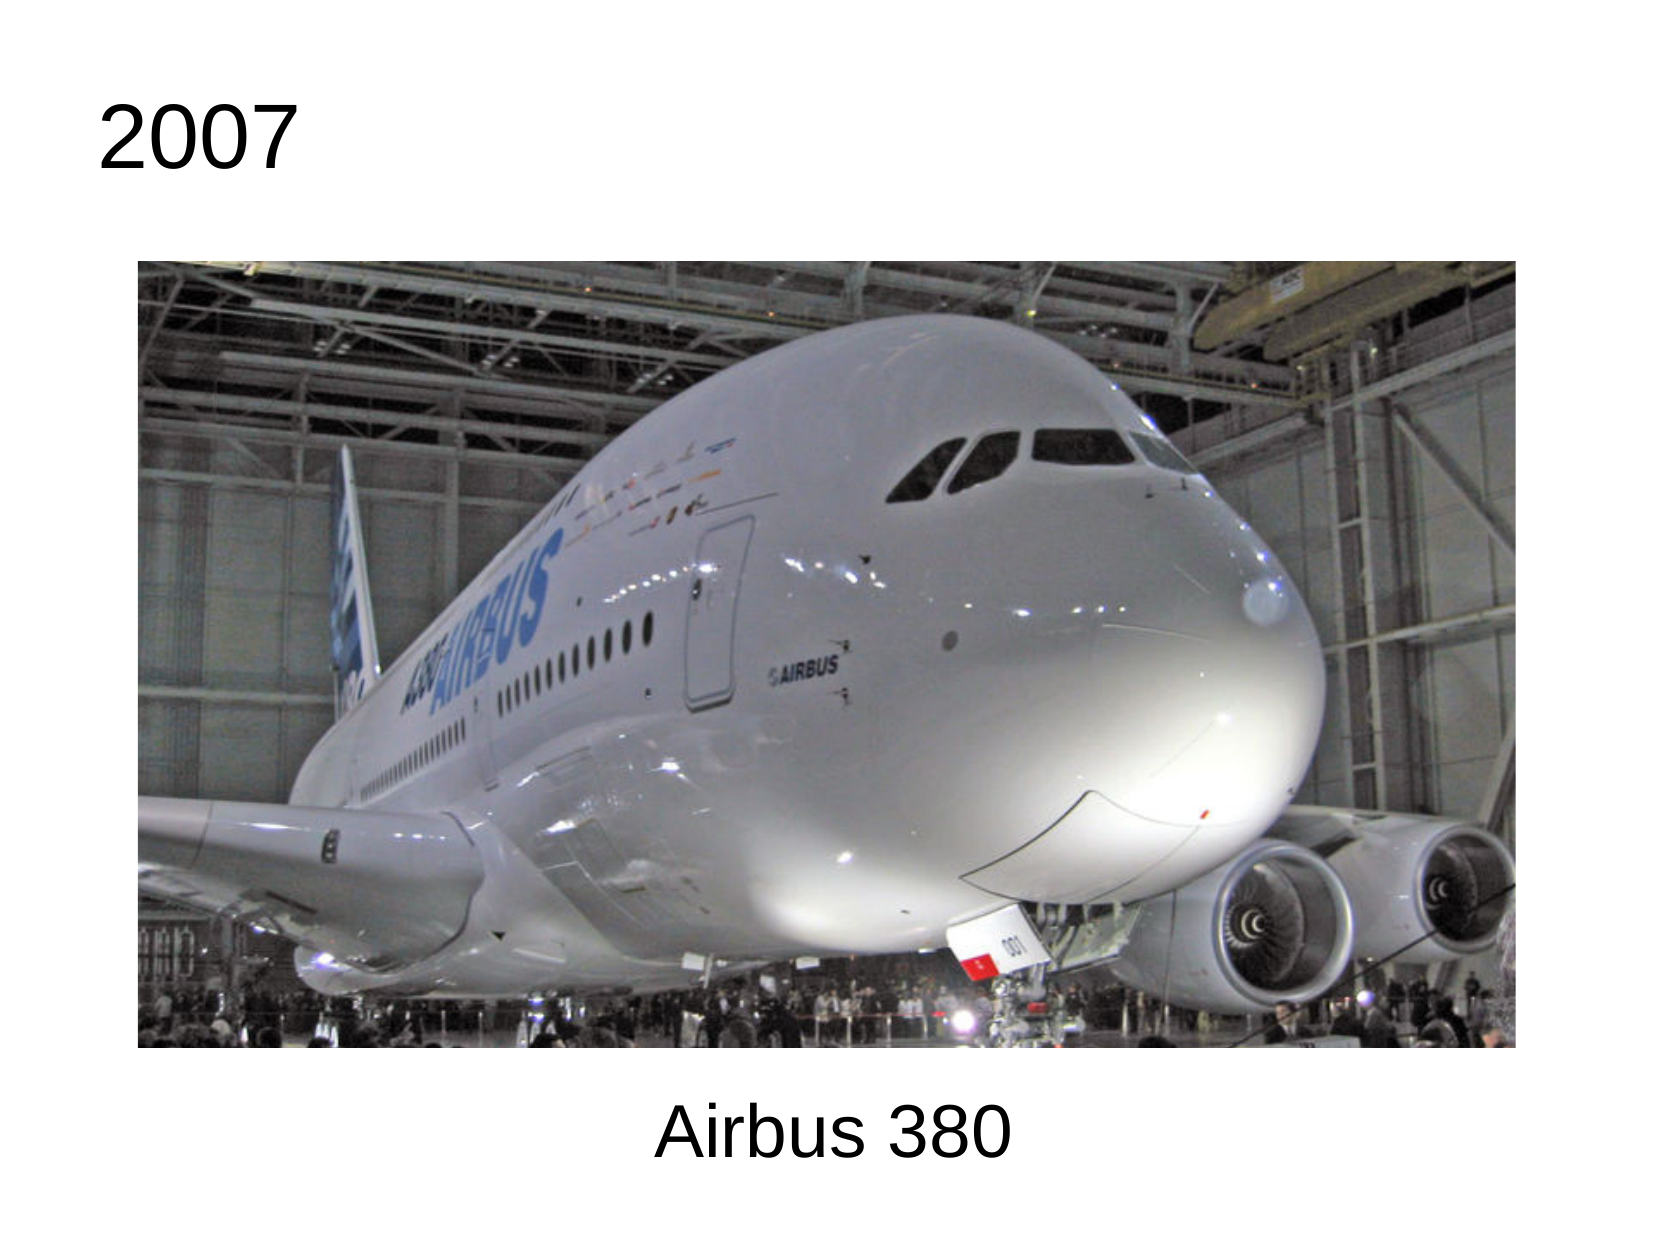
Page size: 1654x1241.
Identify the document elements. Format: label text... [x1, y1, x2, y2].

title 2007 [82, 27, 1489, 226]
picture [137, 261, 1516, 1048]
text_box Airbus 380 [151, 1048, 1516, 1213]
